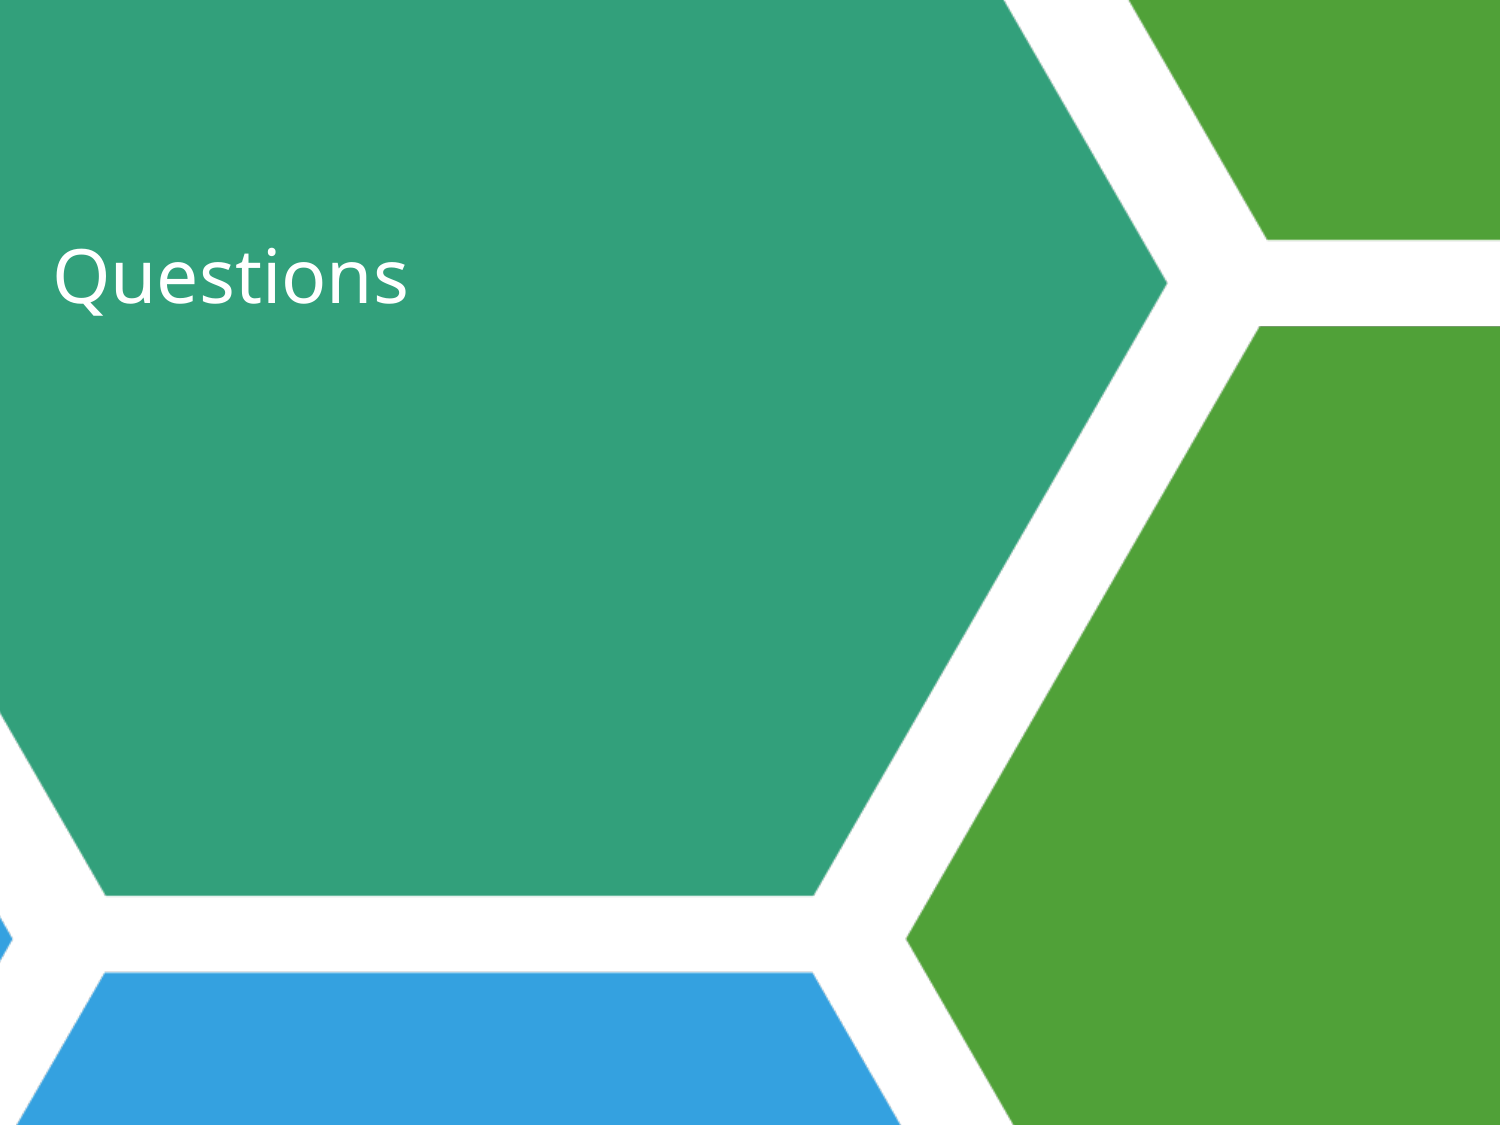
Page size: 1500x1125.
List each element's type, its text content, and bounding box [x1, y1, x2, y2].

title Questions [52, 147, 1099, 401]
picture [0, 0, 1500, 1125]
